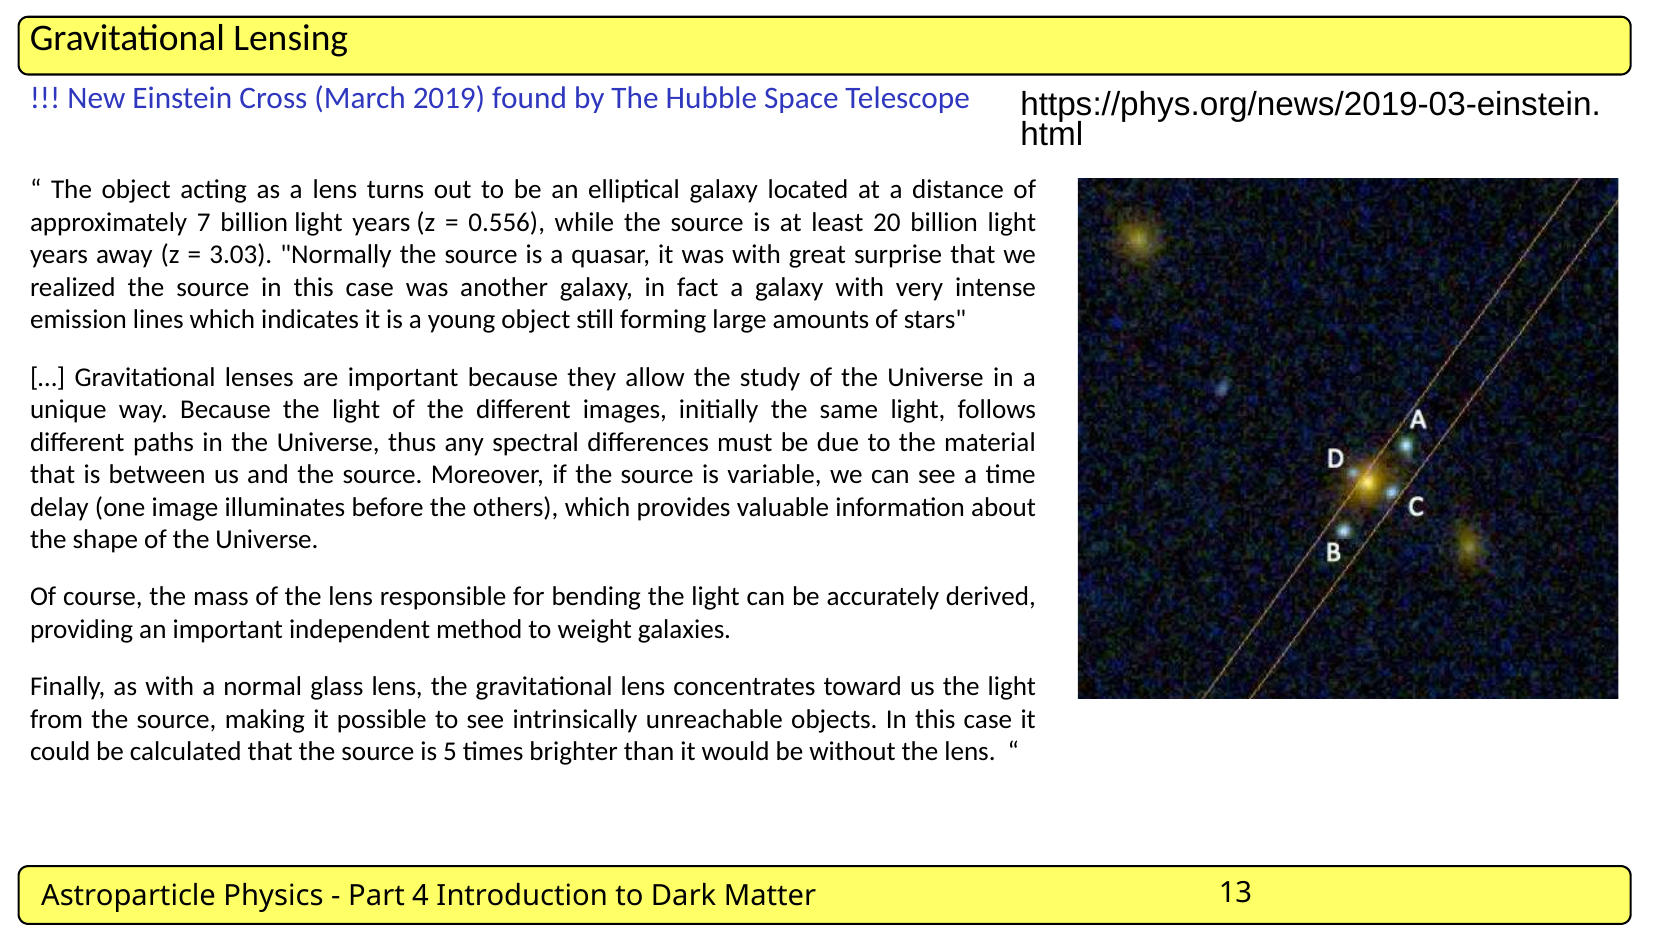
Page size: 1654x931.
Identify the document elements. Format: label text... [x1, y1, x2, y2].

picture [1077, 178, 1619, 699]
text_box “ The object acting as a lens turns out to be an elliptical galaxy located at a distance of approximately 7 billion light years (z = 0.556), while the source is at least 20 billion light years away (z = 3.03). "Normally the source is a quasar, it was with great surprise that we realized the source in this case was another galaxy, in fact a galaxy with very intense emission lines which indicates it is a young object still forming large amounts of stars" […] Gravitational lenses are important because they allow the study of the Universe in a unique way. Because the light of the different images, initially the same light, follows different paths in the Universe, thus any spectral differences must be due to the material that is between us and the source. Moreover, if the source is variable, we can see a time delay (one image illuminates before the others), which provides valuable information about the shape of the Universe. Of course, the mass of the lens responsible for bending the light can be accurately derived, providing an important independent method to weight galaxies. Finally, as with a normal glass lens, the gravitational lens concentrates toward us the light from the source, making it possible to see intrinsically unreachable objects. In this case it could be calculated that the source is 5 times brighter than it would be without the lens. “ [15, 164, 1051, 774]
text_box Astroparticle Physics - Part 4 Introduction to Dark Matter [40, 876, 939, 931]
text_box https://phys.org/news/2019-03-einstein.html [1005, 77, 1628, 117]
text_box !!! New Einstein Cross (March 2019) found by The Hubble Space Telescope [15, 77, 995, 132]
text_box Gravitational Lensing [15, 15, 367, 77]
text_box [1218, 873, 1604, 931]
